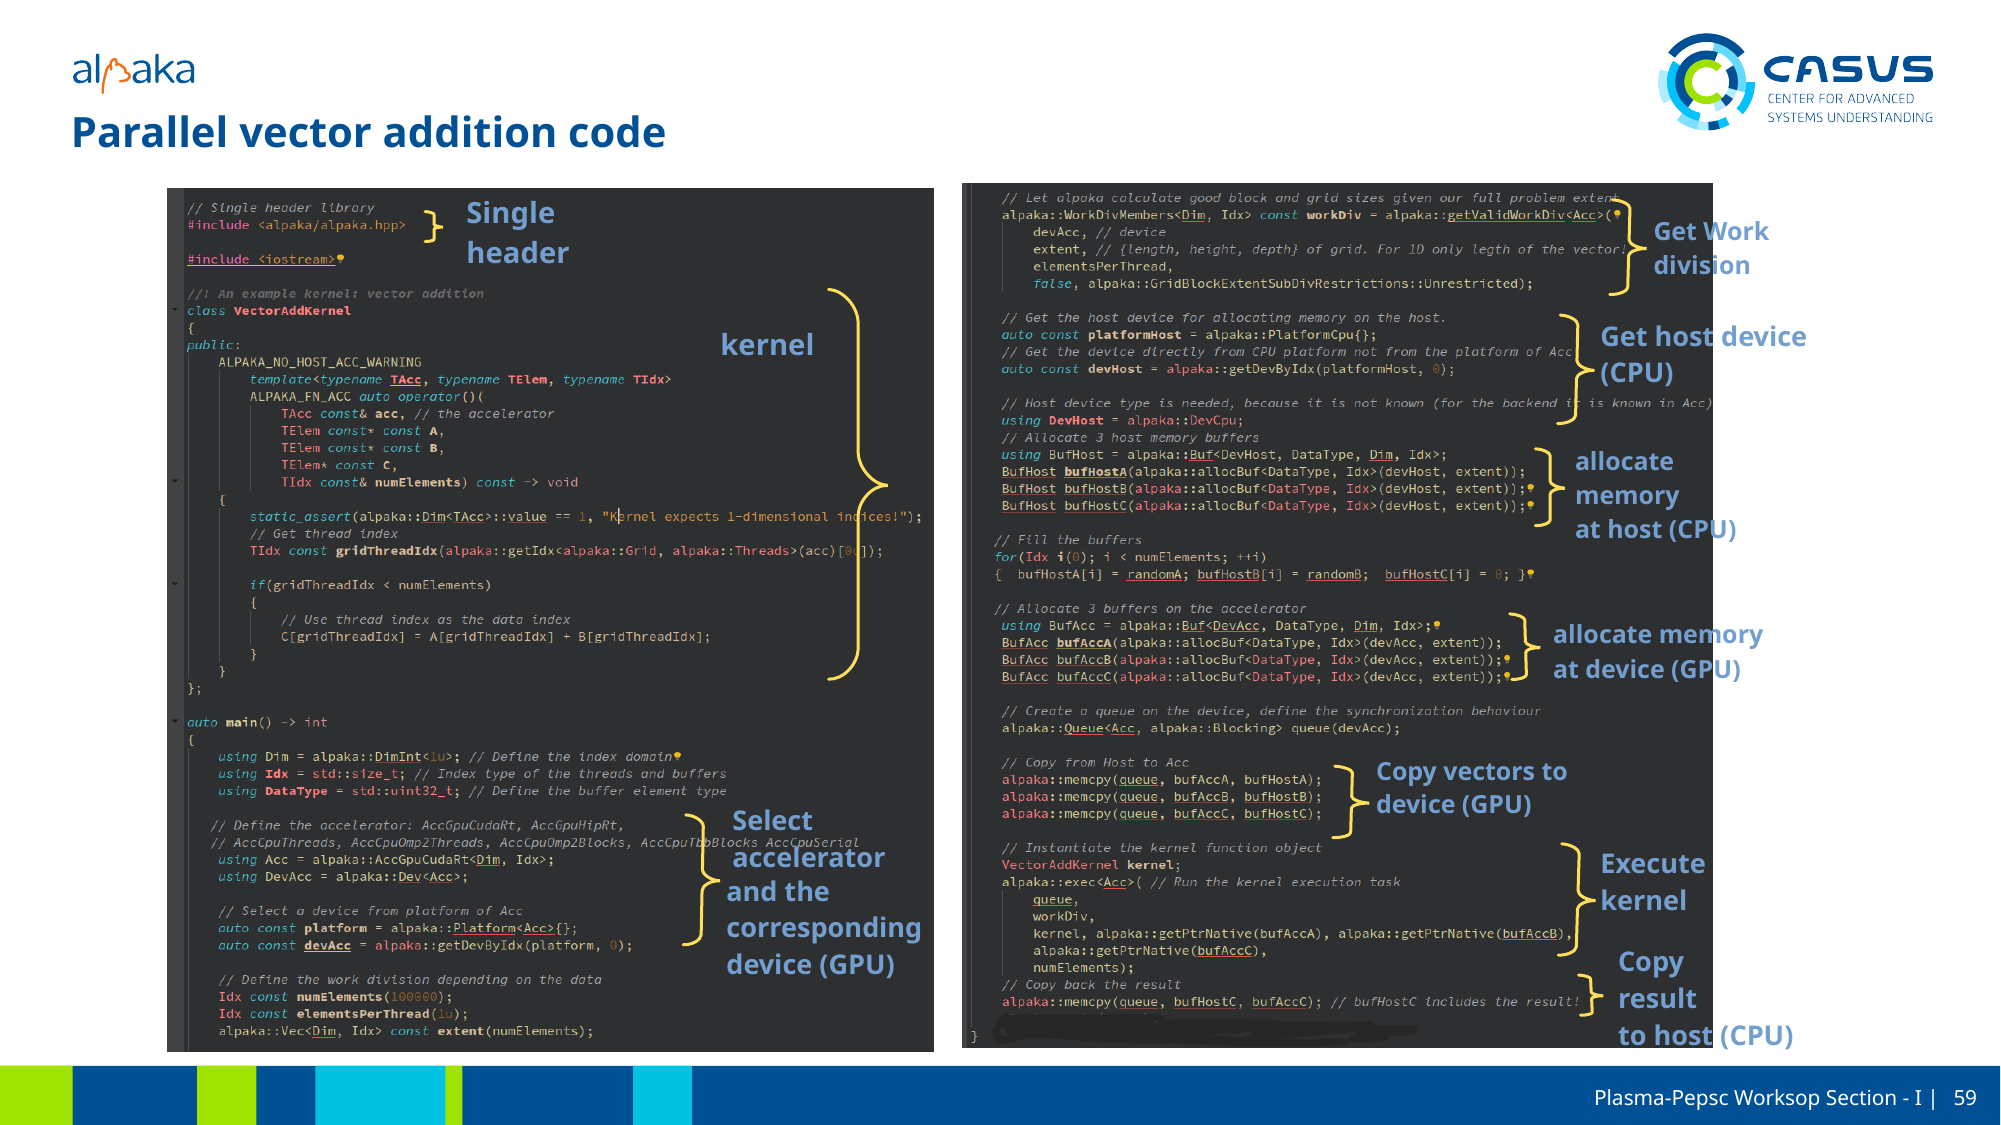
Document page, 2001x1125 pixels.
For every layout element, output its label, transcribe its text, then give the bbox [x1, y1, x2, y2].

title Copy vectors to device (GPU) [1375, 743, 1595, 832]
title and the corresponding device (GPU) [726, 835, 945, 983]
title allocate memory at host (CPU) [1574, 436, 1819, 554]
title Select accelerator [732, 801, 951, 876]
title Get Work division [1653, 213, 1873, 283]
title Copy result to host (CPU) [1618, 942, 1873, 1054]
picture [962, 183, 1713, 1048]
picture [167, 188, 934, 1052]
title kernel [720, 310, 863, 378]
title Execute kernel [1600, 830, 1855, 934]
title Single header [466, 192, 609, 272]
title Parallel vector addition code [70, 97, 1619, 166]
title allocate memory at device (GPU) [1553, 607, 1772, 696]
picture [1658, 33, 1933, 131]
picture [72, 53, 195, 95]
title Get host device (CPU) [1600, 317, 1819, 391]
